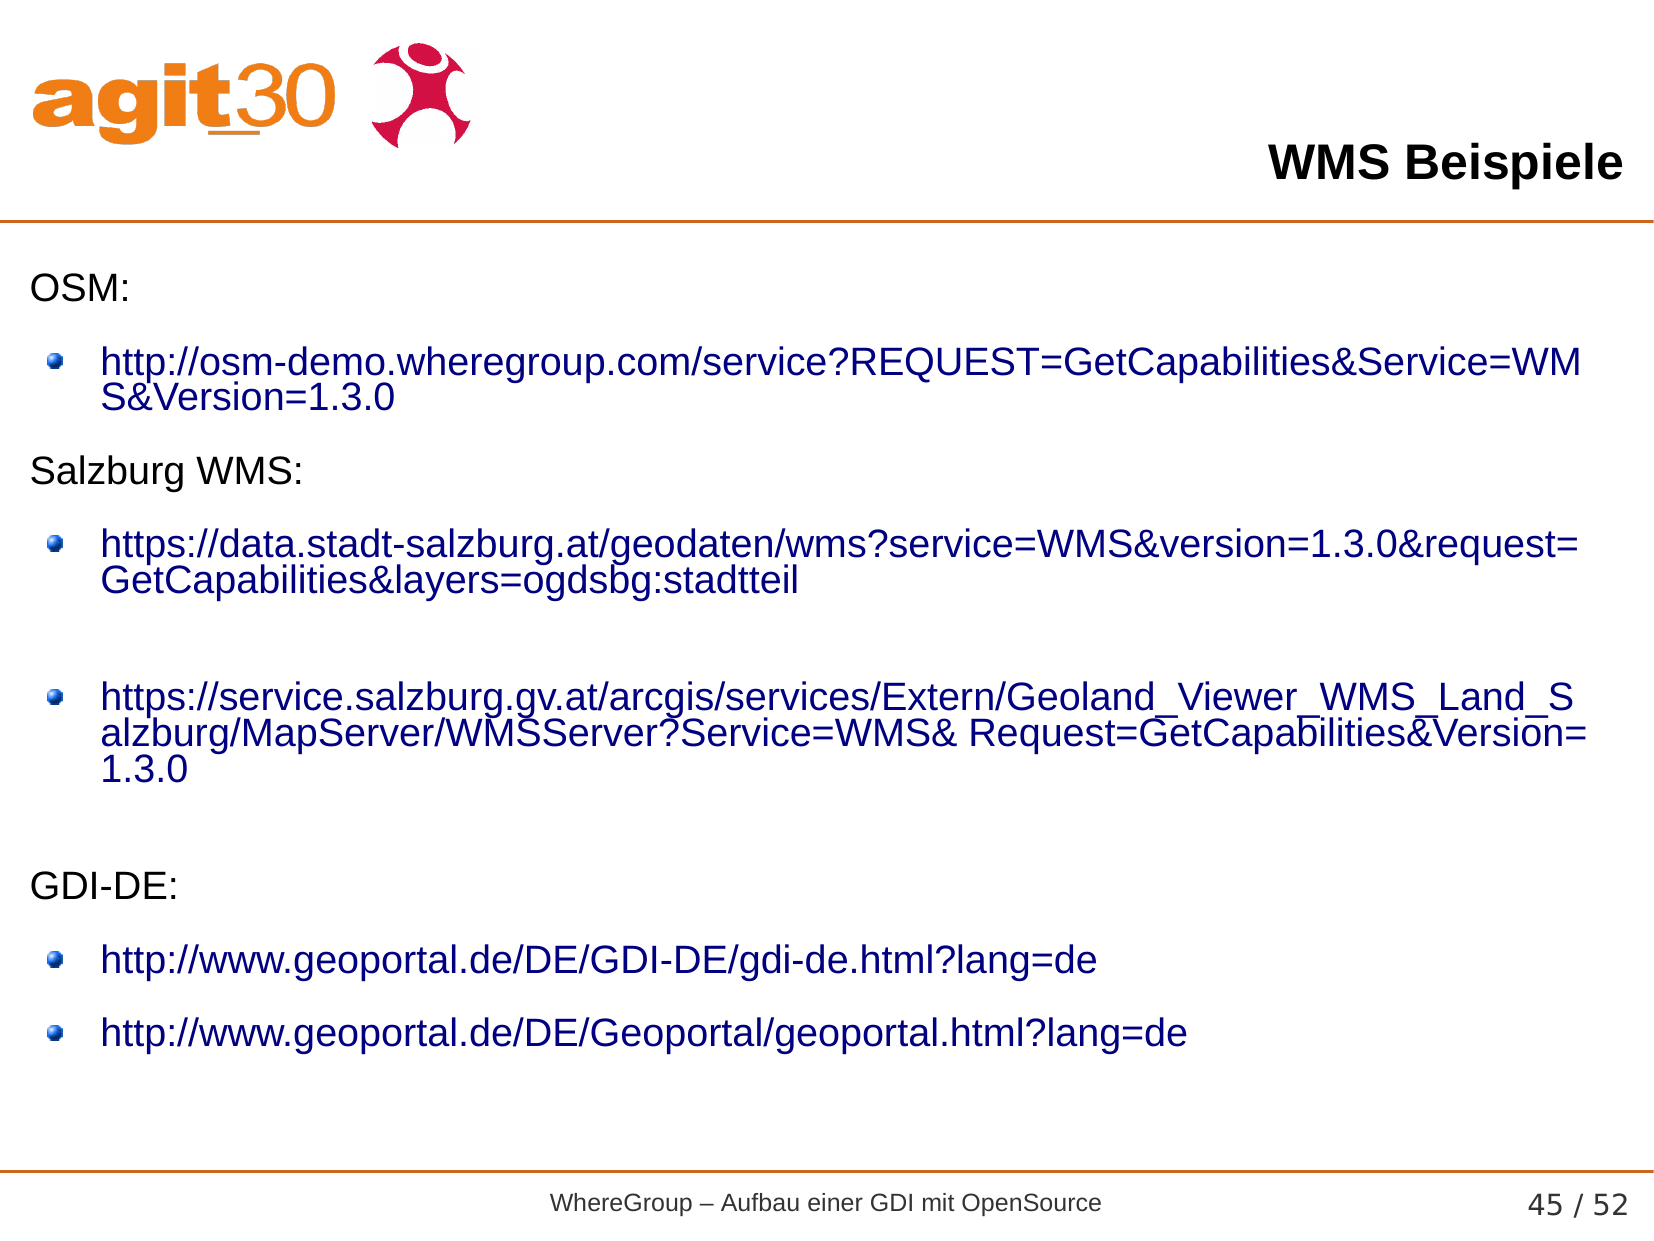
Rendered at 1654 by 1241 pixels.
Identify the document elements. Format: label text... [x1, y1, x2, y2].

title WMS Beispiele [236, 118, 1625, 207]
list OSM: http://osm-demo.wheregroup.com/service?REQUEST=GetCapabilities&Service=WMS&Version=1.3.0 Salzburg WMS: https://data.stadt-salzburg.at/geodaten/wms?service=WMS&version=1.3.0&request=GetCapabilities&layers=ogdsbg:stadtteil https://service.salzburg.gv.at/arcgis/services/Extern/Geoland_Viewer_WMS_Land_Salzburg/MapServer/WMSServer?Service=WMS& Request=GetCapabilities&Version=1.3.0 GDI-DE: http://www.geoportal.de/DE/GDI-DE/gdi-de.html?lang=de http://www.geoportal.de/DE/Geoportal/geoportal.html?lang=de [29, 265, 1595, 1173]
picture [29, 58, 340, 148]
